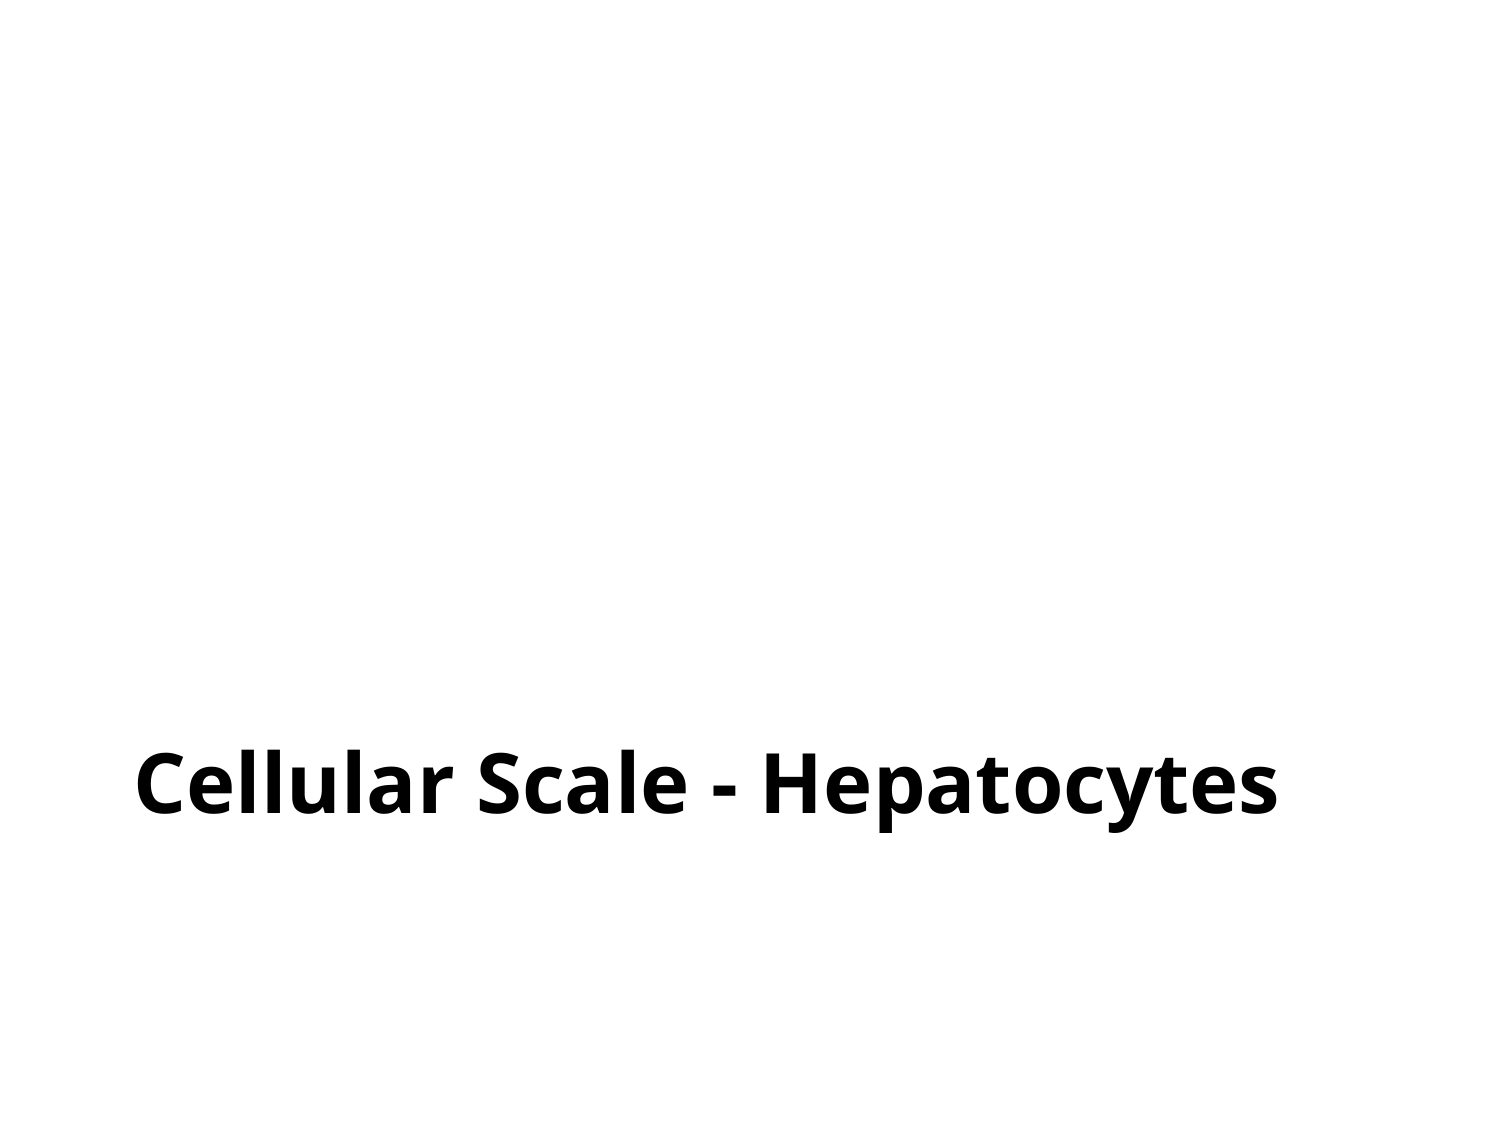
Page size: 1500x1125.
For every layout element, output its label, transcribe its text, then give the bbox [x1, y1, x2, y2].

title Cellular Scale - Hepatocytes [118, 722, 1394, 947]
